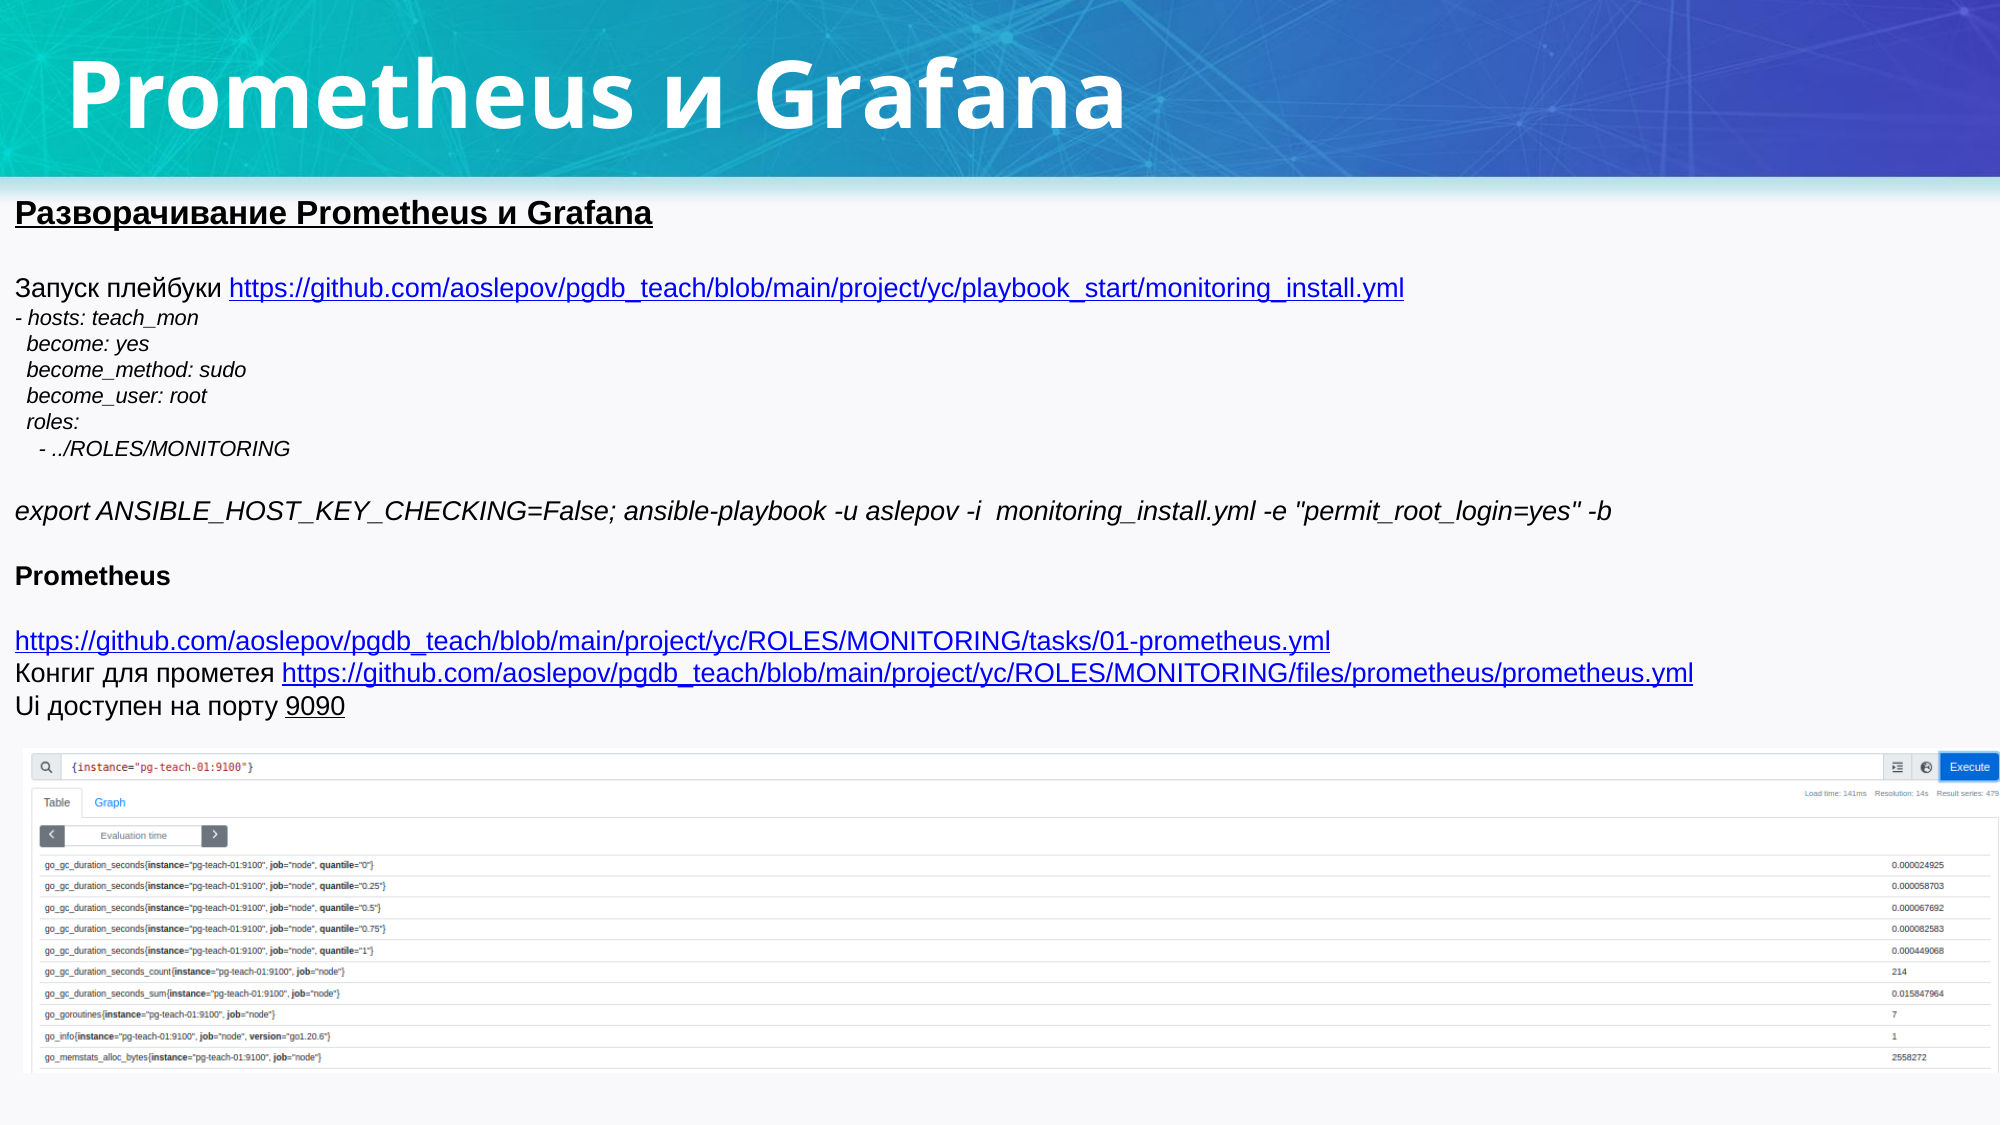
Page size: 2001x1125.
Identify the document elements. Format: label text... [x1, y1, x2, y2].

text_box Prometheus и Grafana [65, 57, 1882, 139]
text_box Разворачивание Prometheus и Grafana Запуск плейбуки https://github.com/aoslepov/pgdb_teach/blob/main/project/yc/playbook_start/monitoring_install.yml - hosts: teach_mon become: yes become_method: sudo become_user: root roles: - ../ROLES/MONITORING export ANSIBLE_HOST_KEY_CHECKING=False; ansible-playbook -u aslepov -i monitoring_install.yml -e "permit_root_login=yes" -b Prometheus https://github.com/aoslepov/pgdb_teach/blob/main/project/yc/ROLES/MONITORING/tasks/01-prometheus.yml Конгиг для прометея https://github.com/aoslepov/pgdb_teach/blob/main/project/yc/ROLES/MONITORING/files/prometheus/prometheus.yml Ui доступен на порту 9090 [0, 176, 2000, 898]
picture [0, 748, 2000, 1125]
picture [0, 0, 2000, 176]
